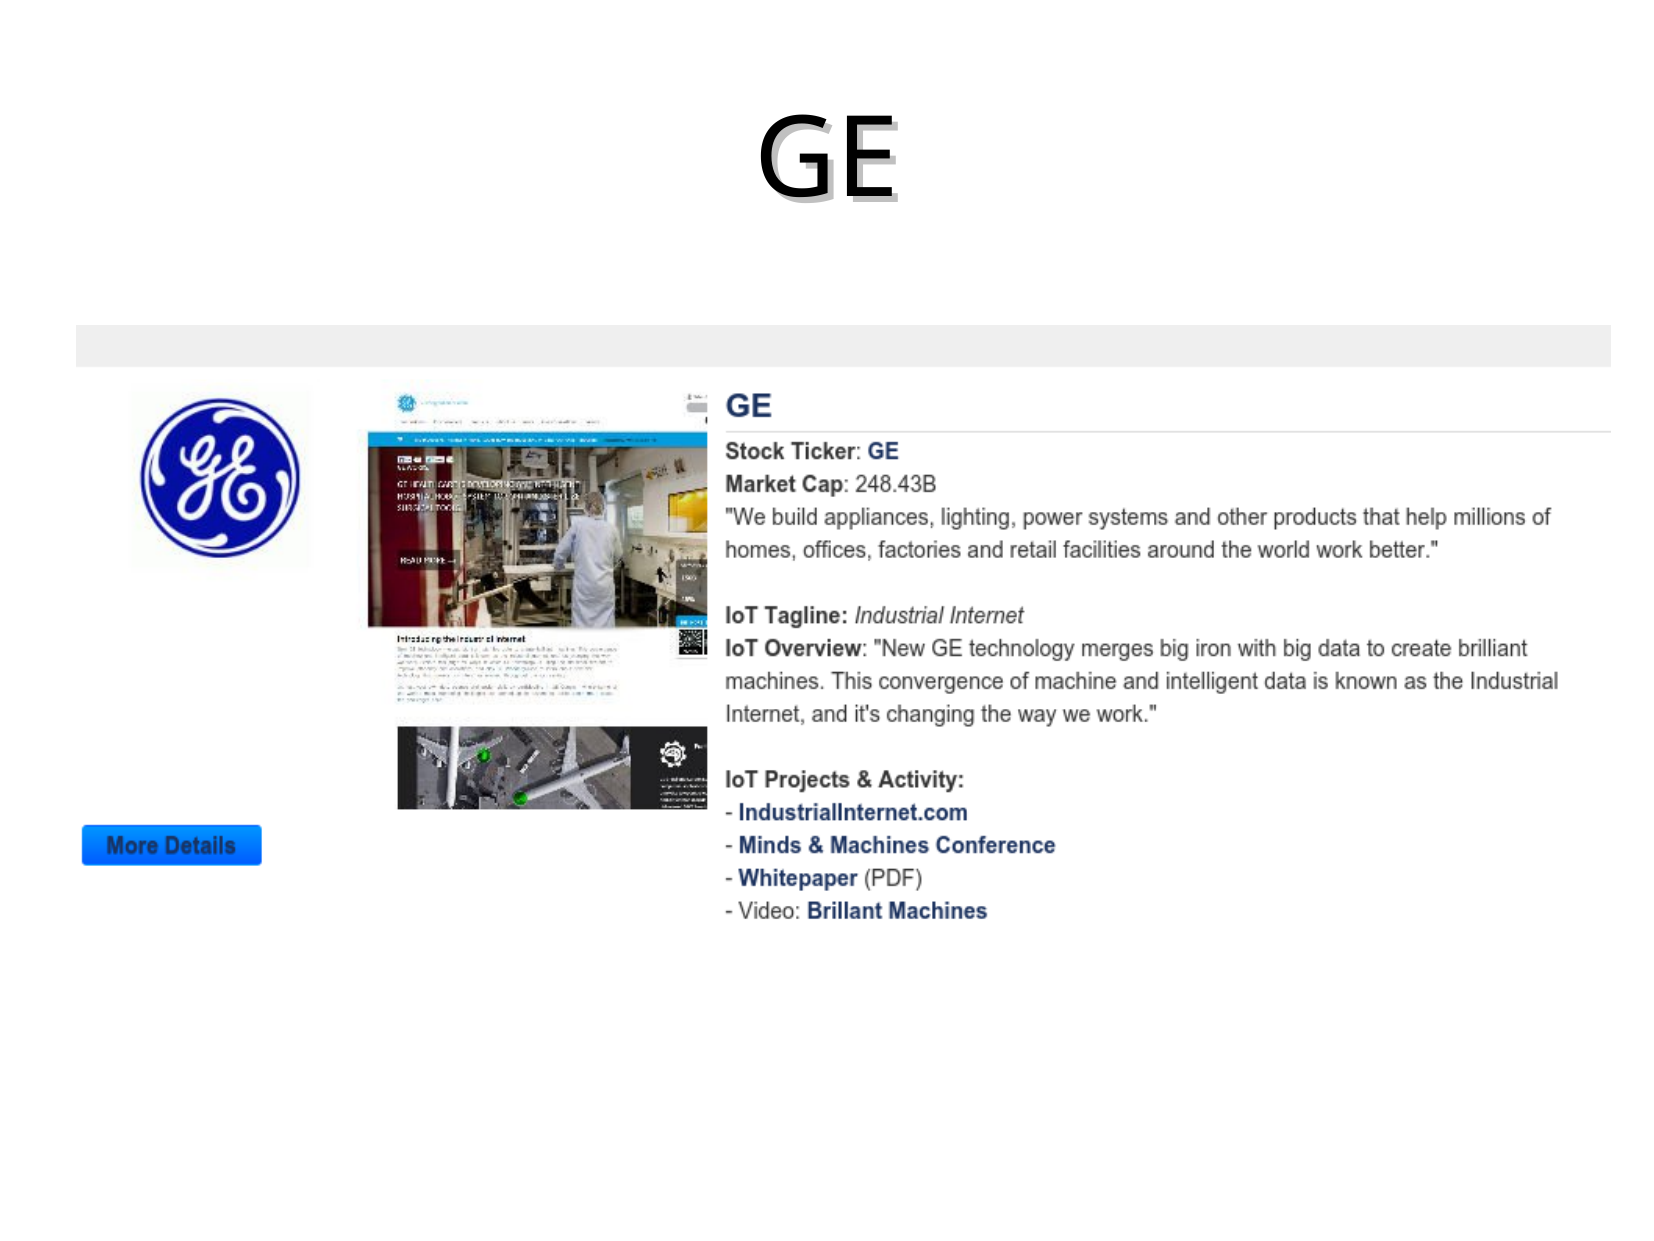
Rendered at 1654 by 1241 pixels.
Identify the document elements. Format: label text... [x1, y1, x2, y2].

title GE [82, 49, 1571, 257]
picture [76, 325, 1611, 930]
